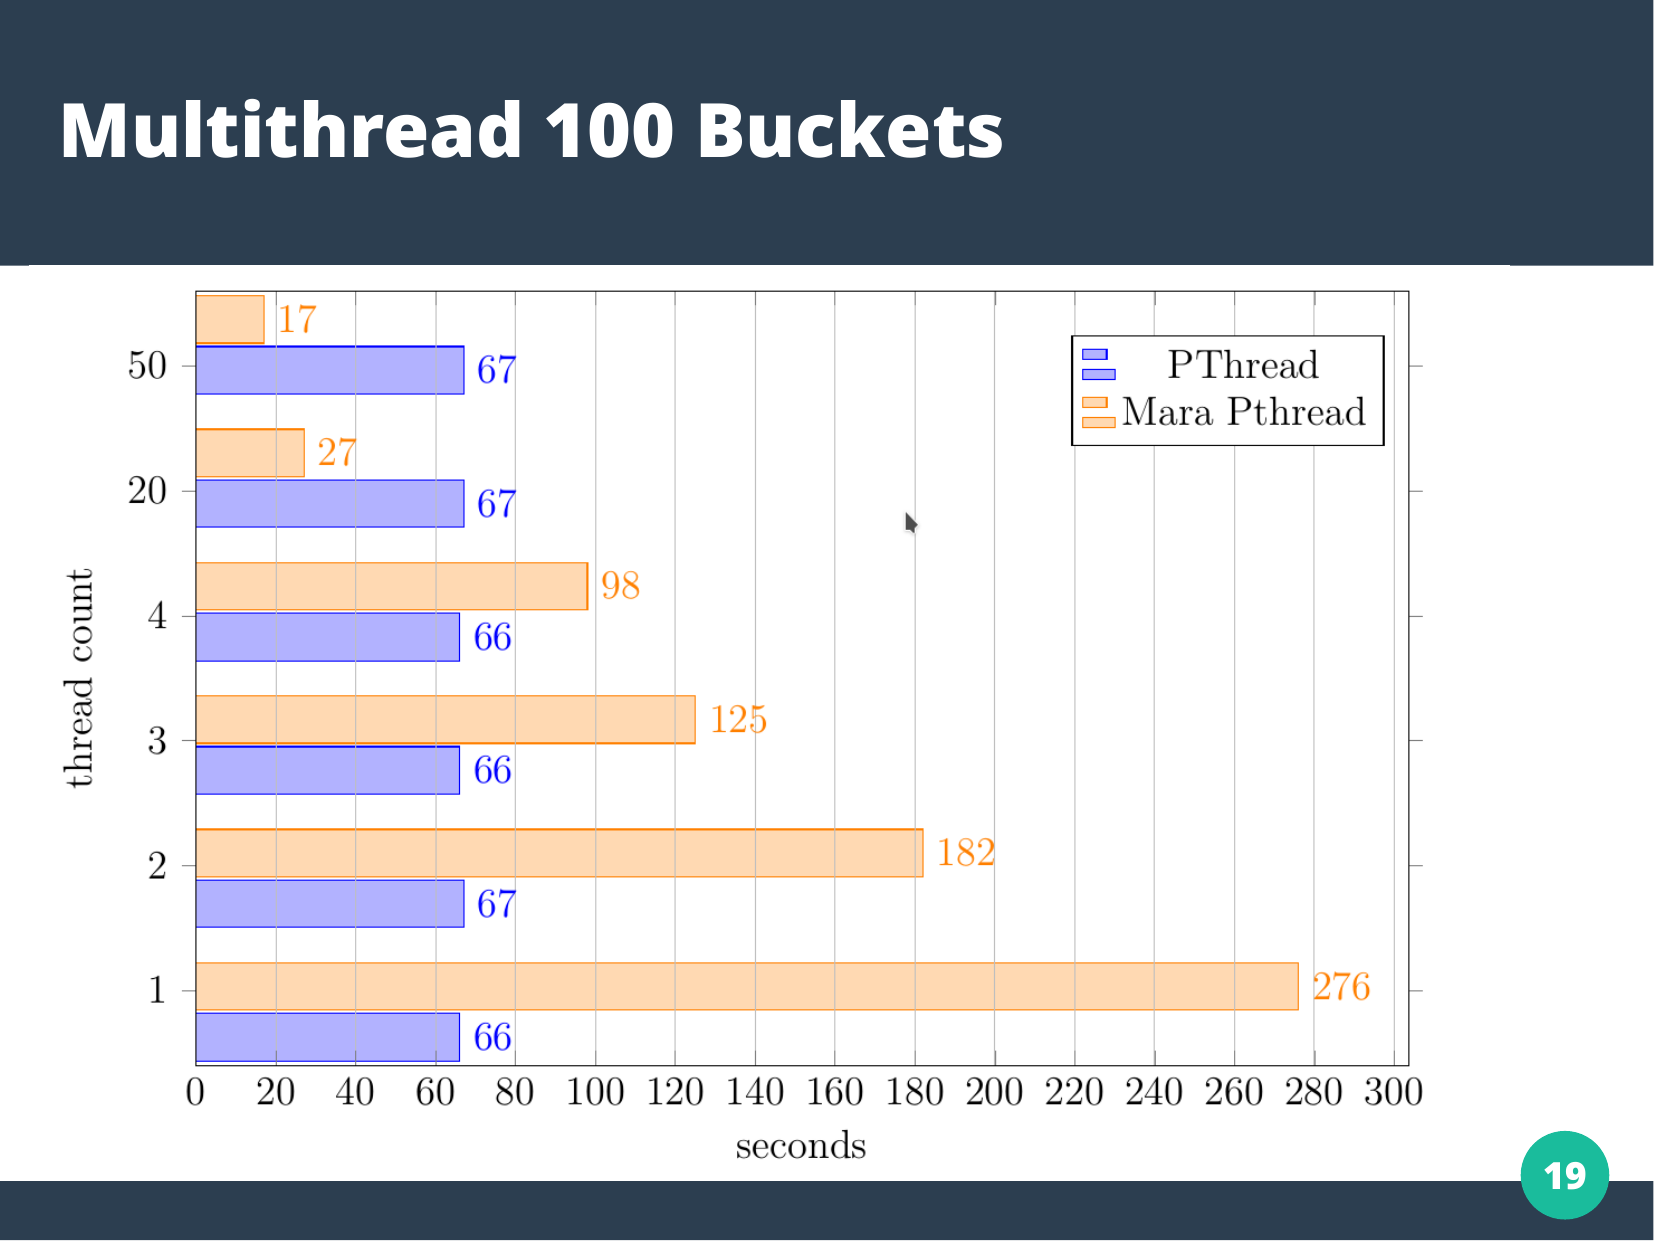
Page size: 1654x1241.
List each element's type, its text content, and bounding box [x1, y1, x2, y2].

title Multithread 100 Buckets [59, 49, 1595, 207]
picture [29, 265, 1510, 1177]
